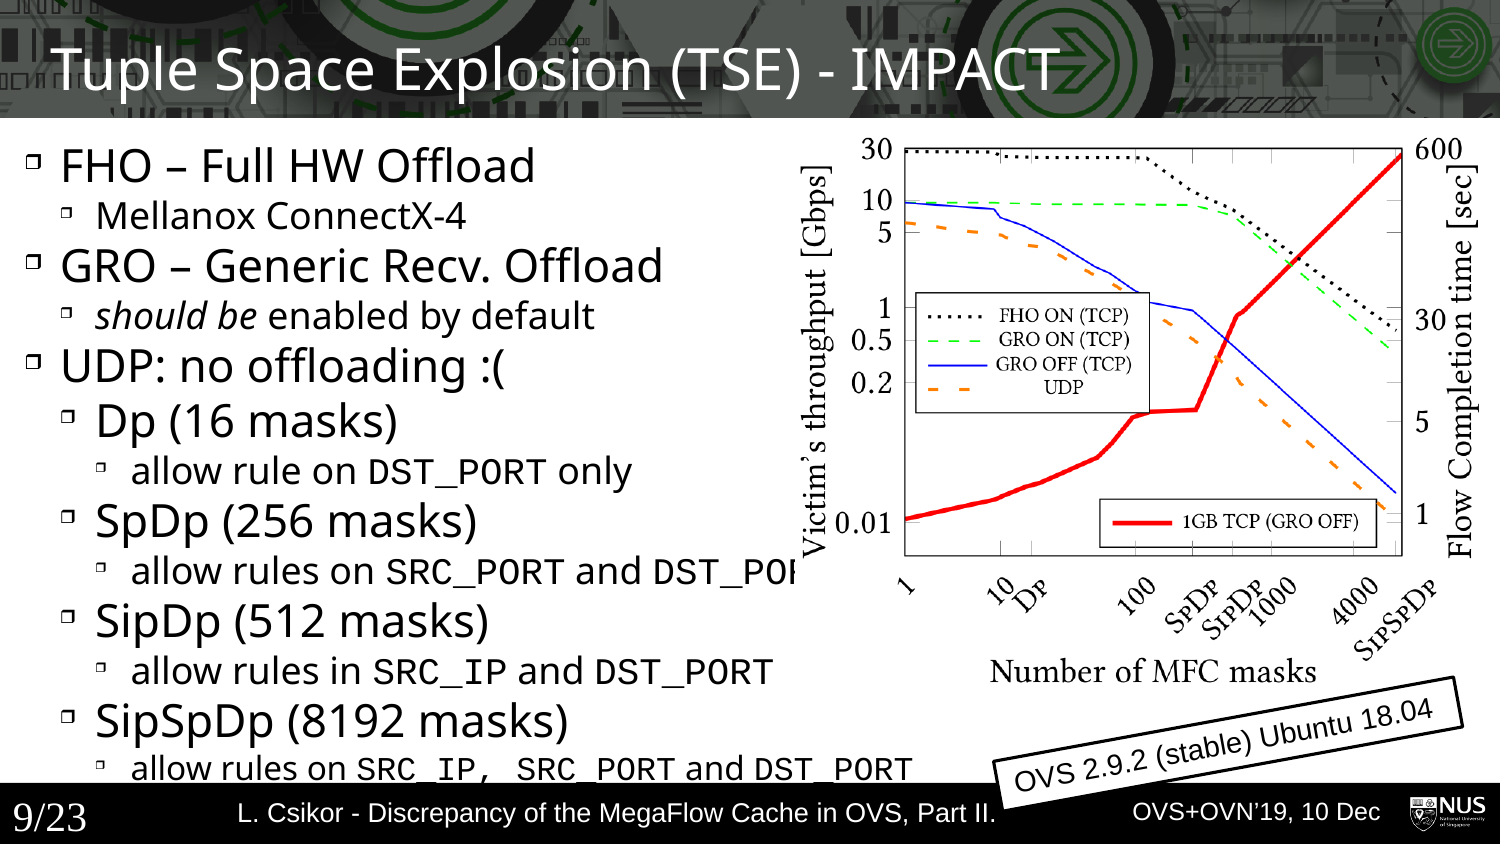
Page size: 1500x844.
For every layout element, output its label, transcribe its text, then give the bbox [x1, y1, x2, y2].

picture [795, 129, 1490, 687]
text_box OVS 2.9.2 (stable) Ubuntu 18.04 [993, 677, 1463, 812]
text_box FHO – Full HW Offload Mellanox ConnectX-4 GRO – Generic Recv. Offload should be enabled by default UDP: no offloading :( Dp (16 masks) allow rule on DST_PORT only SpDp (256 masks) allow rules on SRC_PORT and DST_PORT SipDp (512 masks) allow rules in SRC_IP and DST_PORT SipSpDp (8192 masks) allow rules on SRC_IP, SRC_PORT and DST_PORT [9, 129, 1384, 770]
picture [0, 0, 1500, 118]
text_box Tuple Space Explosion (TSE) - IMPACT [35, 37, 1386, 97]
text_box FHO – Full HW Offload Mellanox ConnectX-4 GRO – Generic Recv. Offload should be enabled by default UDP: no offloading :( Dp (16 masks) allow rule on DST_PORT only SpDp (256 masks) allow rules on SRC_PORT and DST_PORT SipDp (512 masks) allow rules in SRC_IP and DST_PORT SipSpDp (8192 masks) allow rules on SRC_IP, SRC_PORT and DST_PORT [1242, 687, 1490, 770]
picture [1395, 782, 1500, 844]
